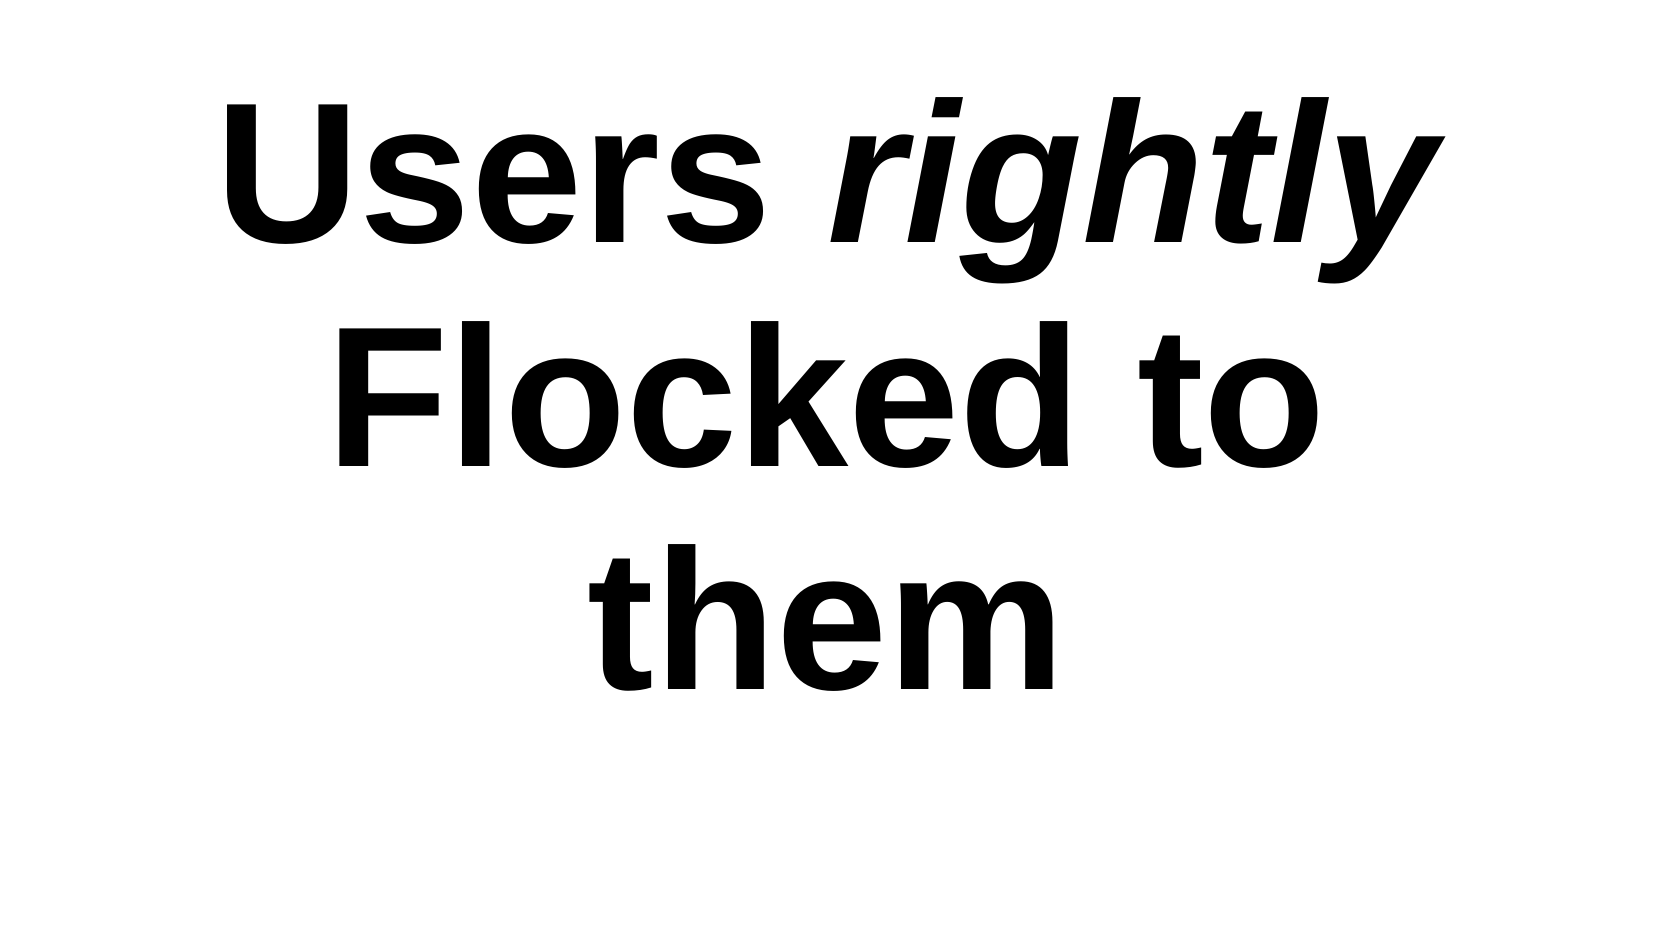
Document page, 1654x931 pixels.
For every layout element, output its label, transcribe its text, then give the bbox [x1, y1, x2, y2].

subtitle Users rightly Flocked to them [82, 37, 1571, 757]
